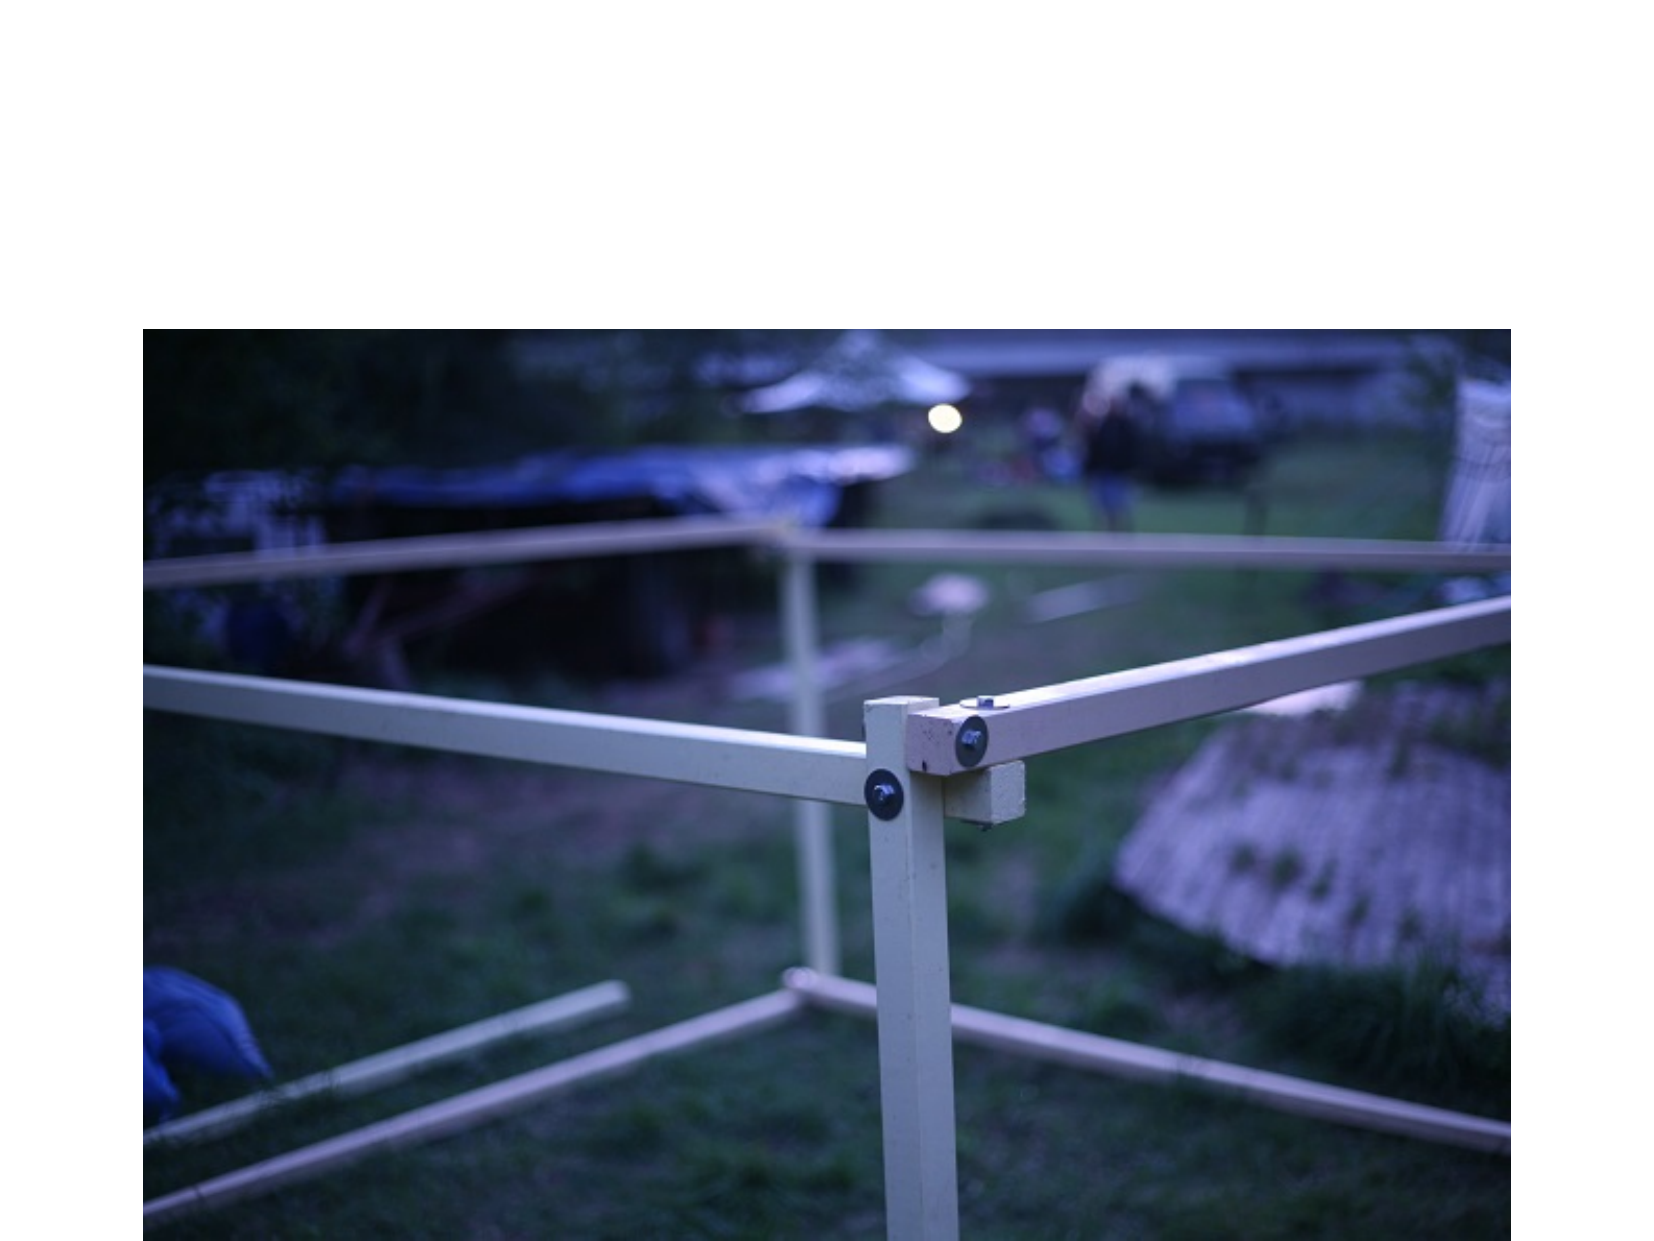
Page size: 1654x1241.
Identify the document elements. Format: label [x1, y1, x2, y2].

picture [143, 329, 1511, 1241]
